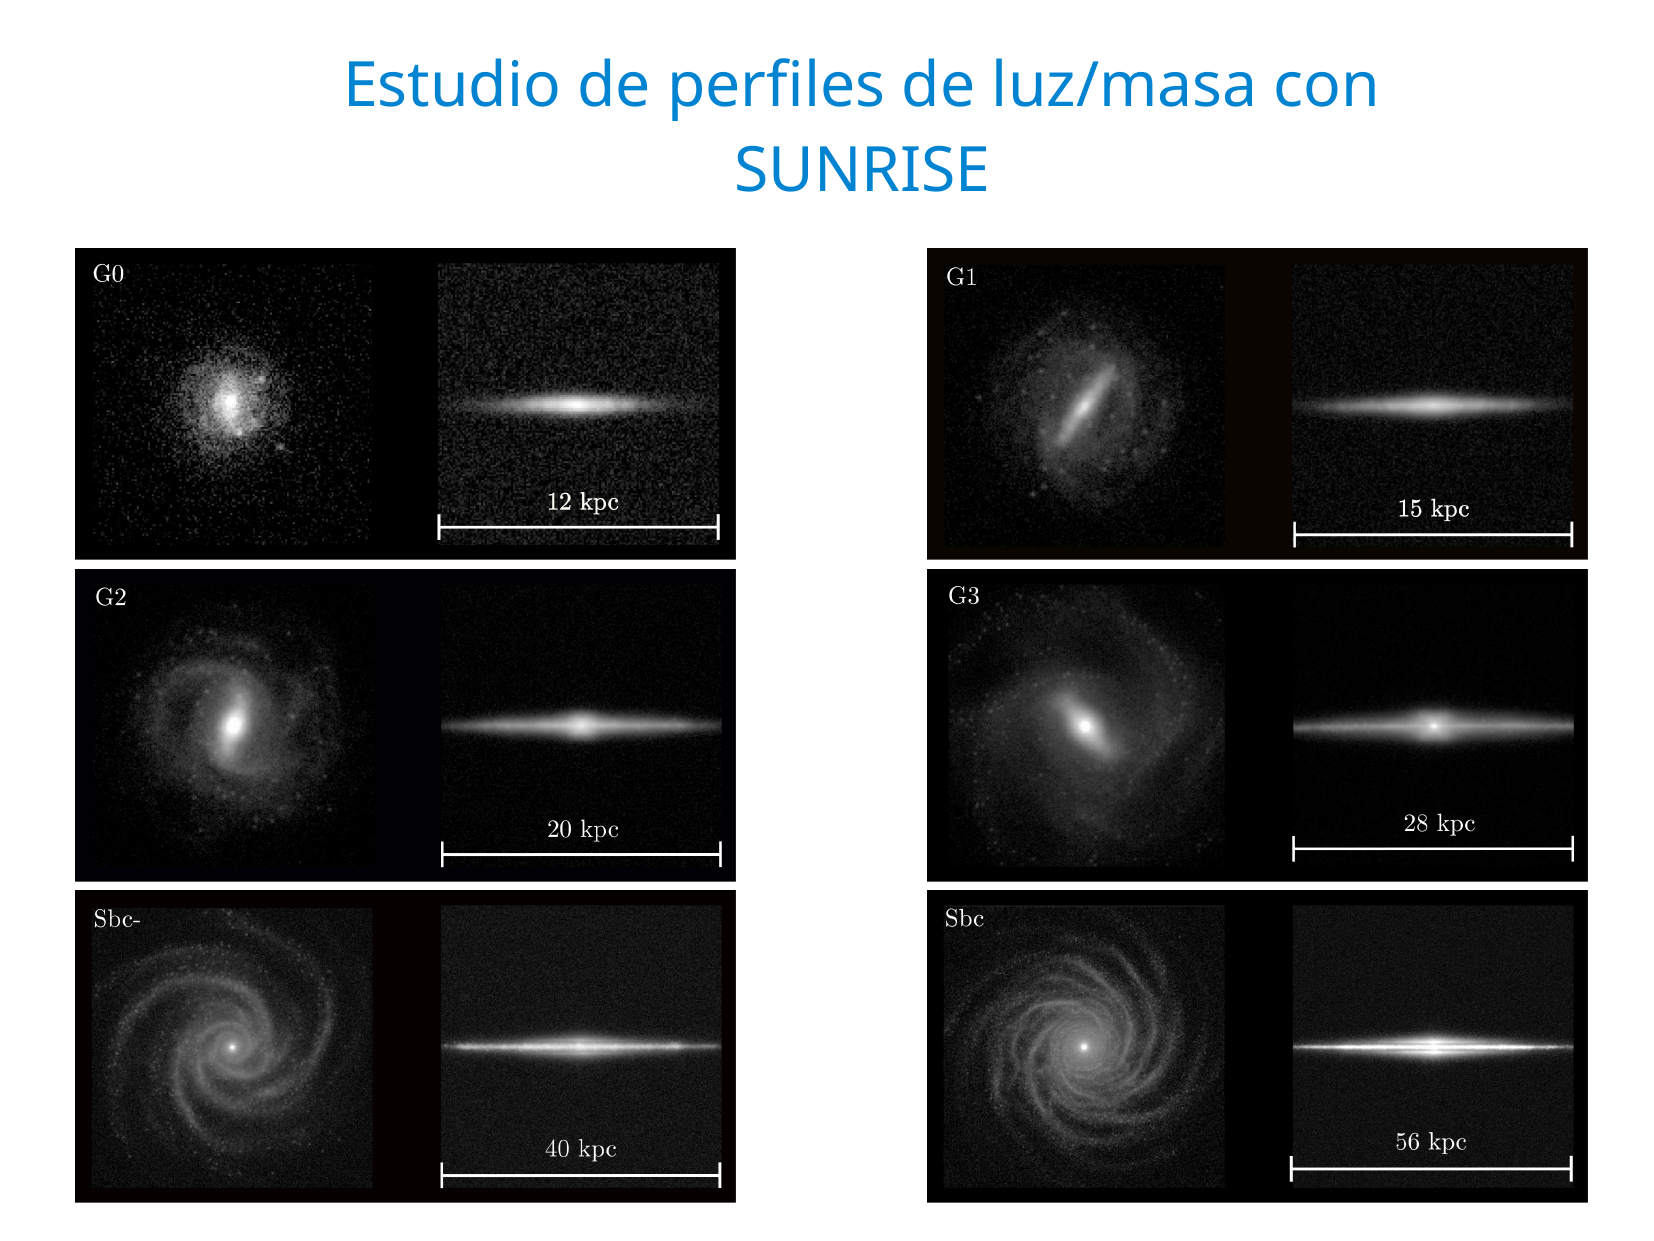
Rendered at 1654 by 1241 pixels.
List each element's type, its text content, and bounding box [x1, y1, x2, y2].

picture [0, 0, 1654, 1241]
title Estudio de perfiles de luz/masa con SUNRISE [262, 43, 1463, 205]
